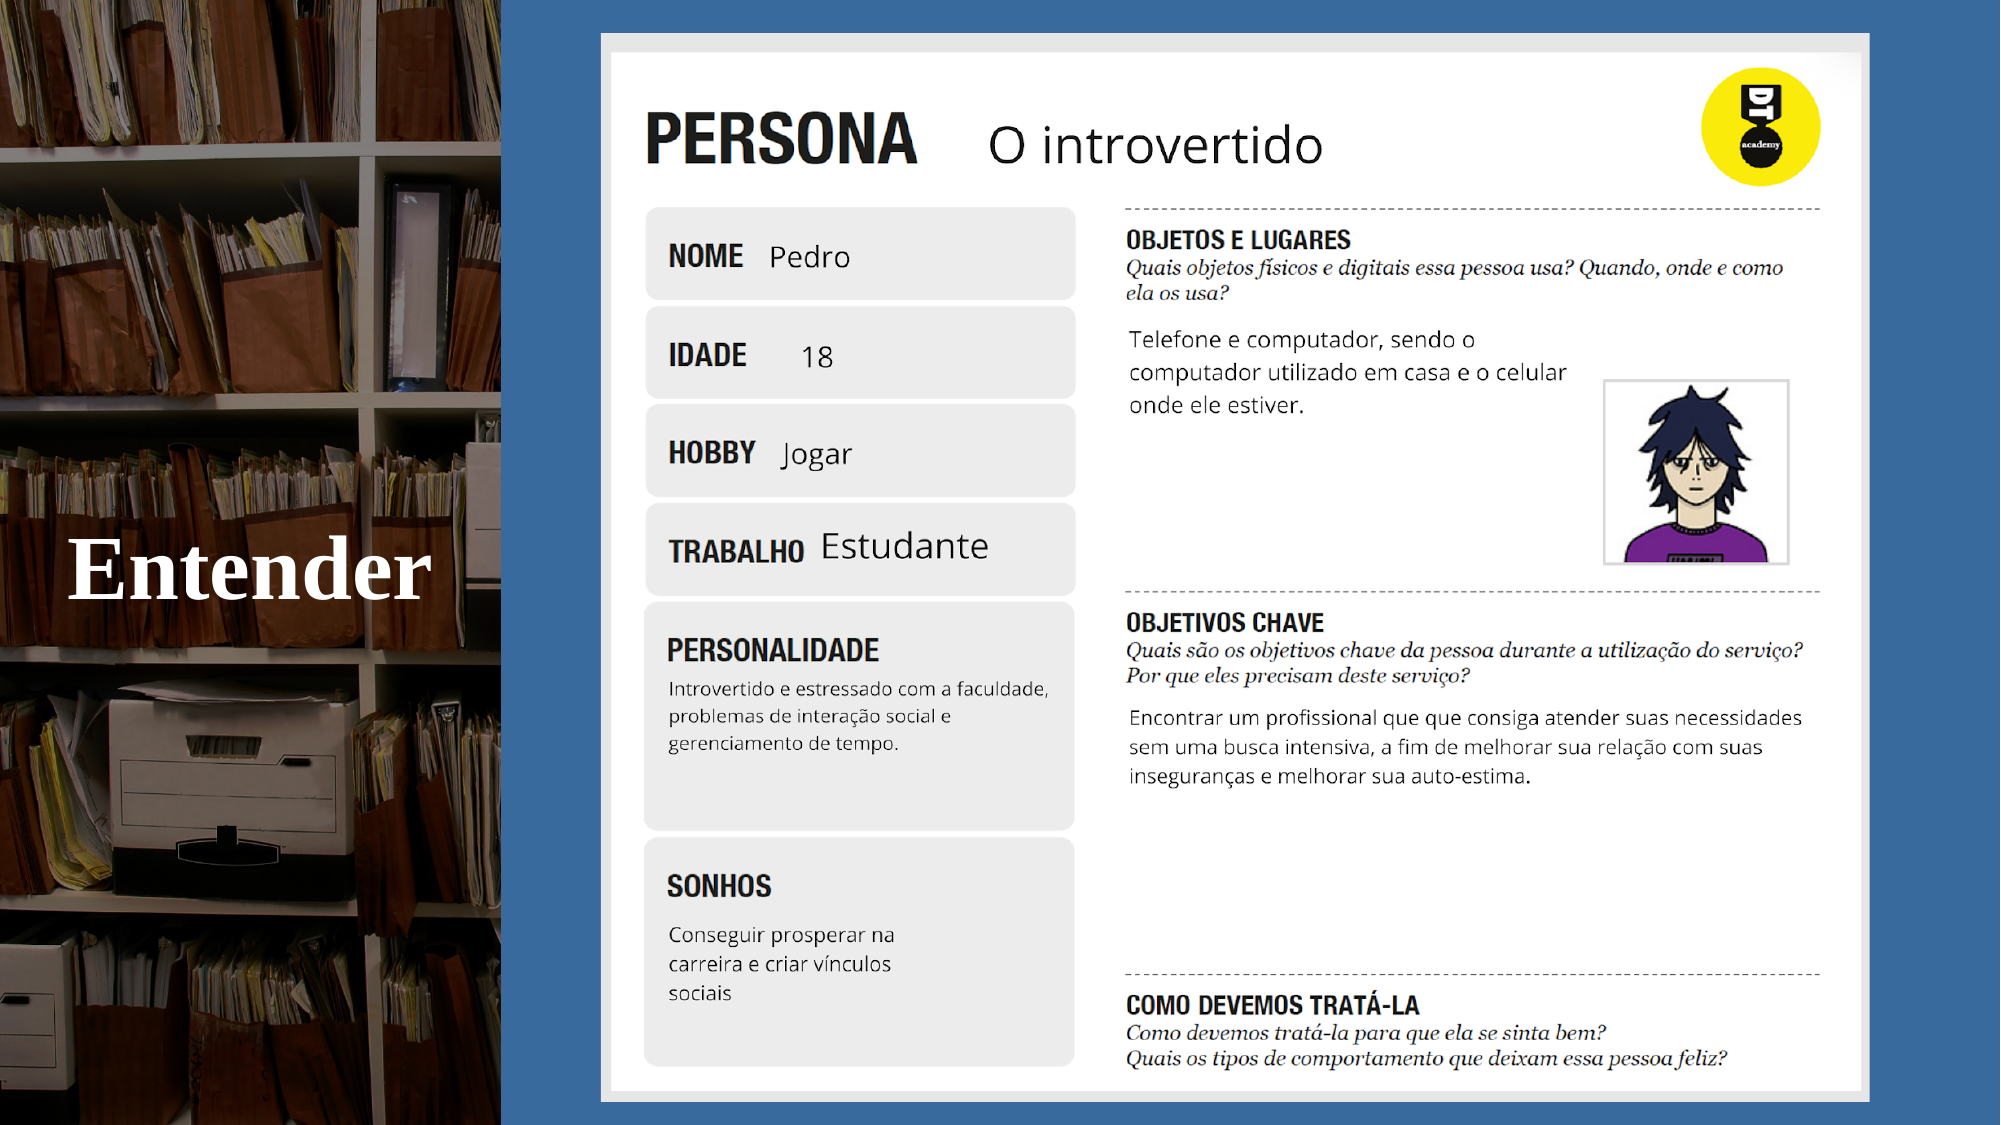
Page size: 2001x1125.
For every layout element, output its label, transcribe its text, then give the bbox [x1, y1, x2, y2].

picture [0, 0, 501, 1125]
text_box [501, 0, 1767, 1125]
text_box Entender [41, 500, 460, 626]
picture [600, 33, 1870, 1102]
